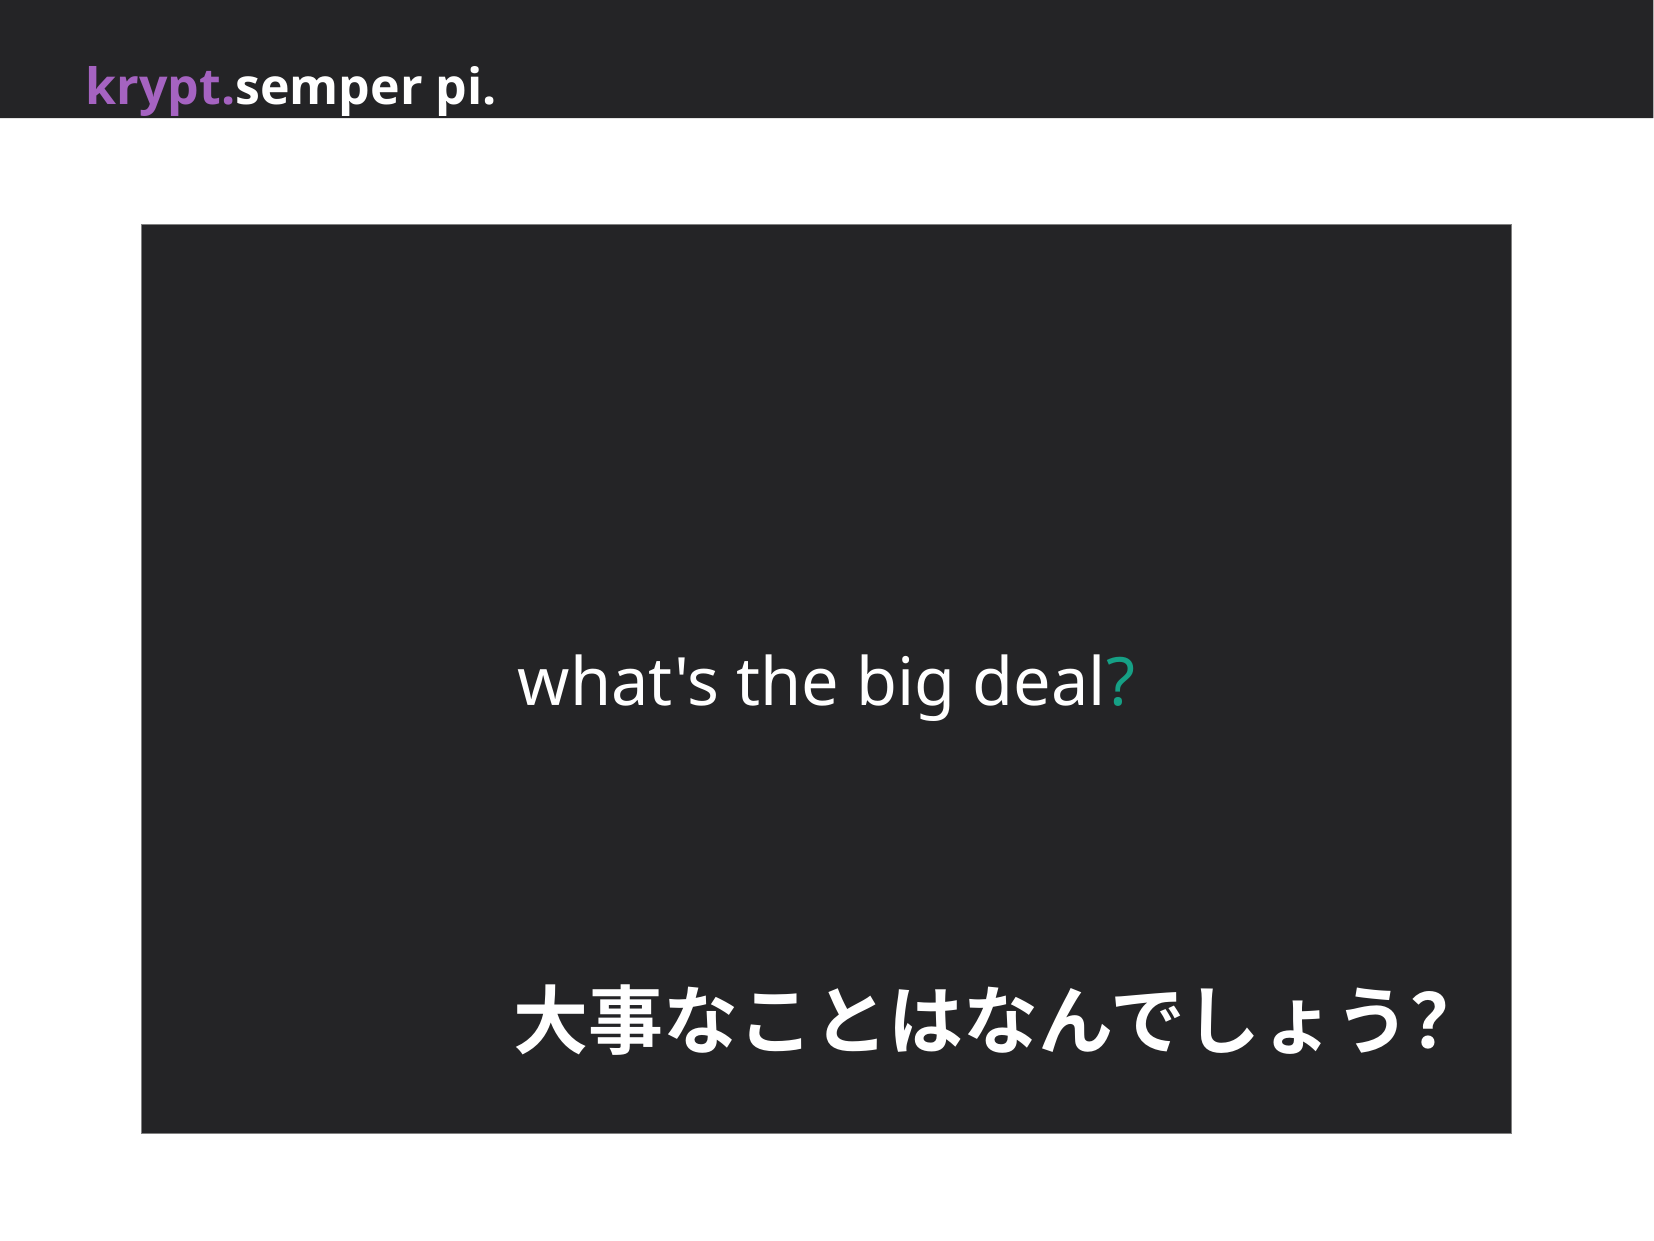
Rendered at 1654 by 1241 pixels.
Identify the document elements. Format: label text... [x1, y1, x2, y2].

text_box krypt.semper pi. [70, 43, 544, 119]
text_box what's the big deal? [141, 224, 1512, 1134]
text_box [0, 0, 1654, 119]
text_box 大事なことはなんでしょう？ [153, 909, 1501, 1123]
